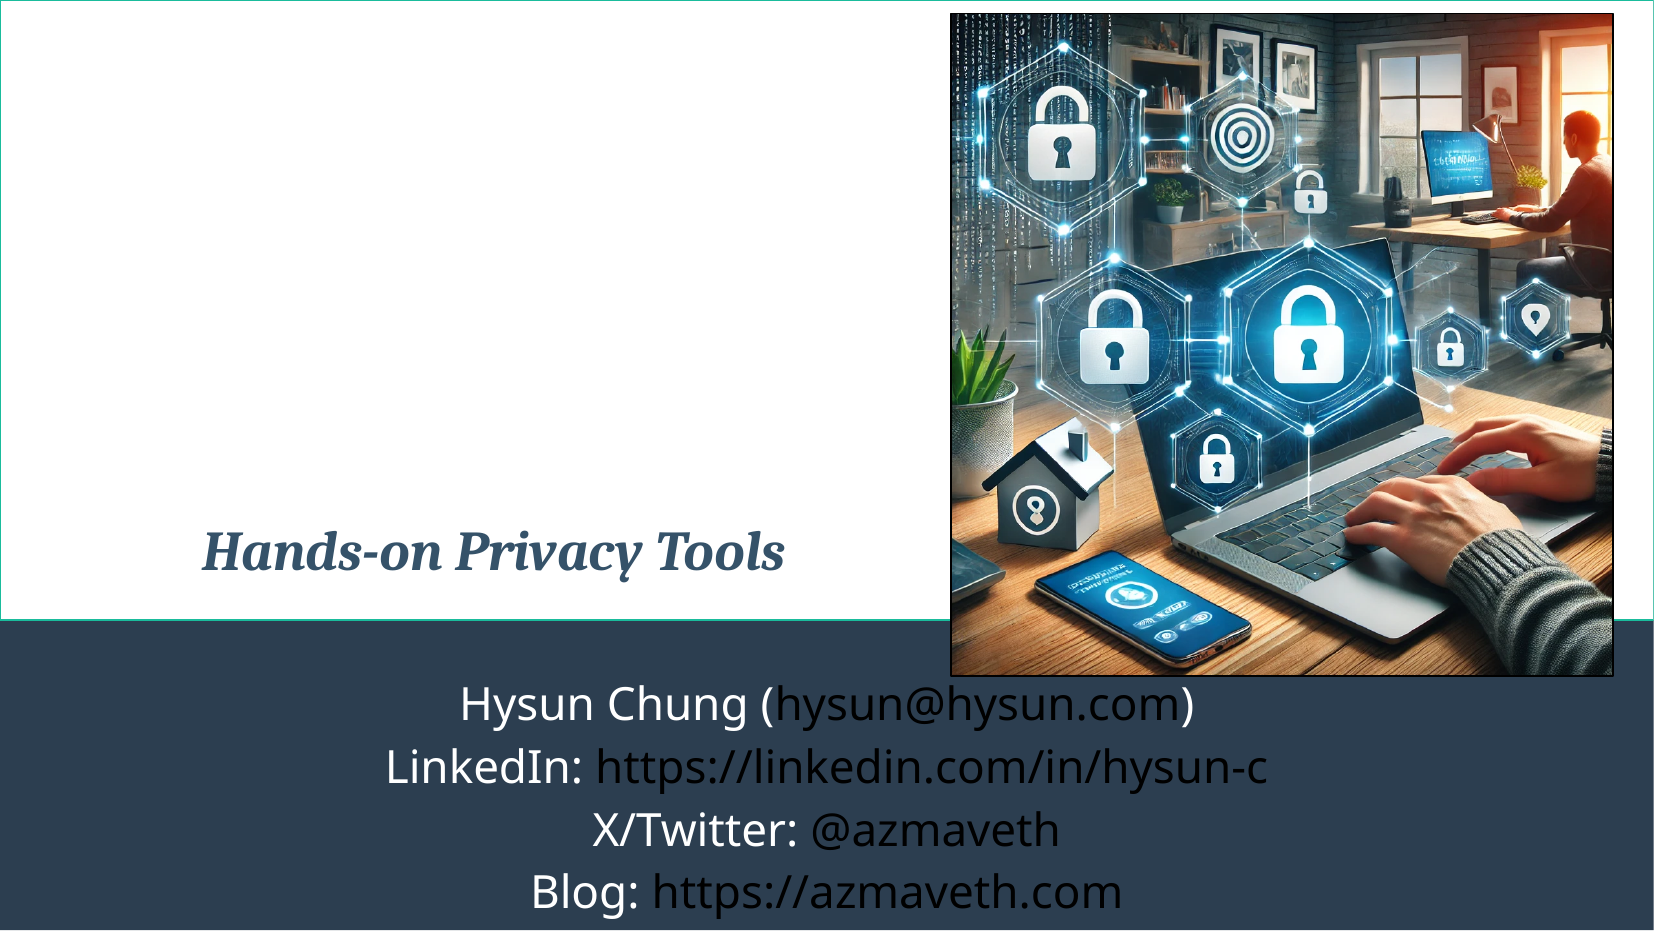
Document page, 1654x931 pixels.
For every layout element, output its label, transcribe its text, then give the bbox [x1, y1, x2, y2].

subtitle Hysun Chung (hysun@hysun.com) LinkedIn: https://linkedin.com/in/hysun-c X/Twitter: @azmaveth Blog: https://azmaveth.com [59, 637, 1595, 894]
title Hands-on Privacy Tools [17, 476, 950, 595]
picture [951, 14, 1613, 676]
